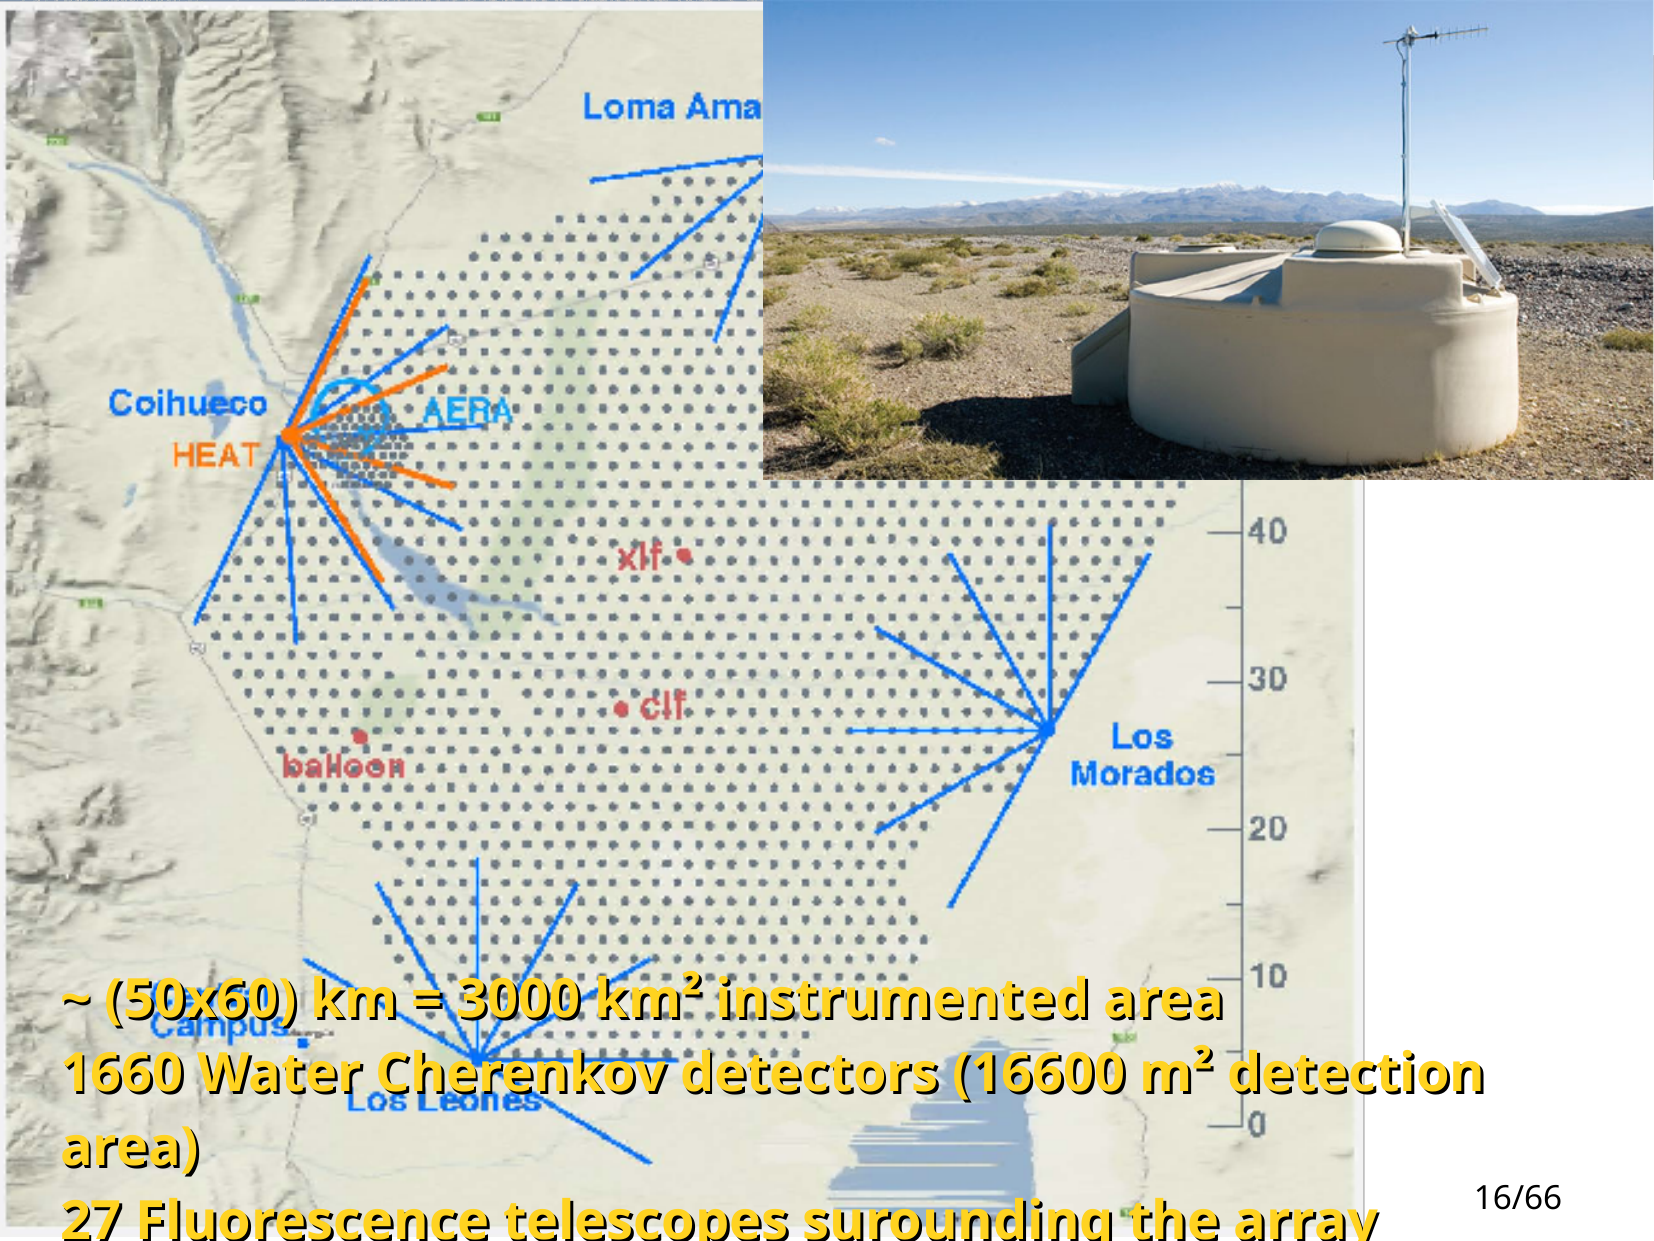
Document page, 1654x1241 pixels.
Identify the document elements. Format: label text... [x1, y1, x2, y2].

picture [0, 0, 1654, 1237]
title ~ (50x60) km = 3000 km² instrumented area 1660 Water Cherenkov detectors (16600 m² detection area) 27 Fluorescence telescopes surounding the array [60, 975, 1595, 1241]
